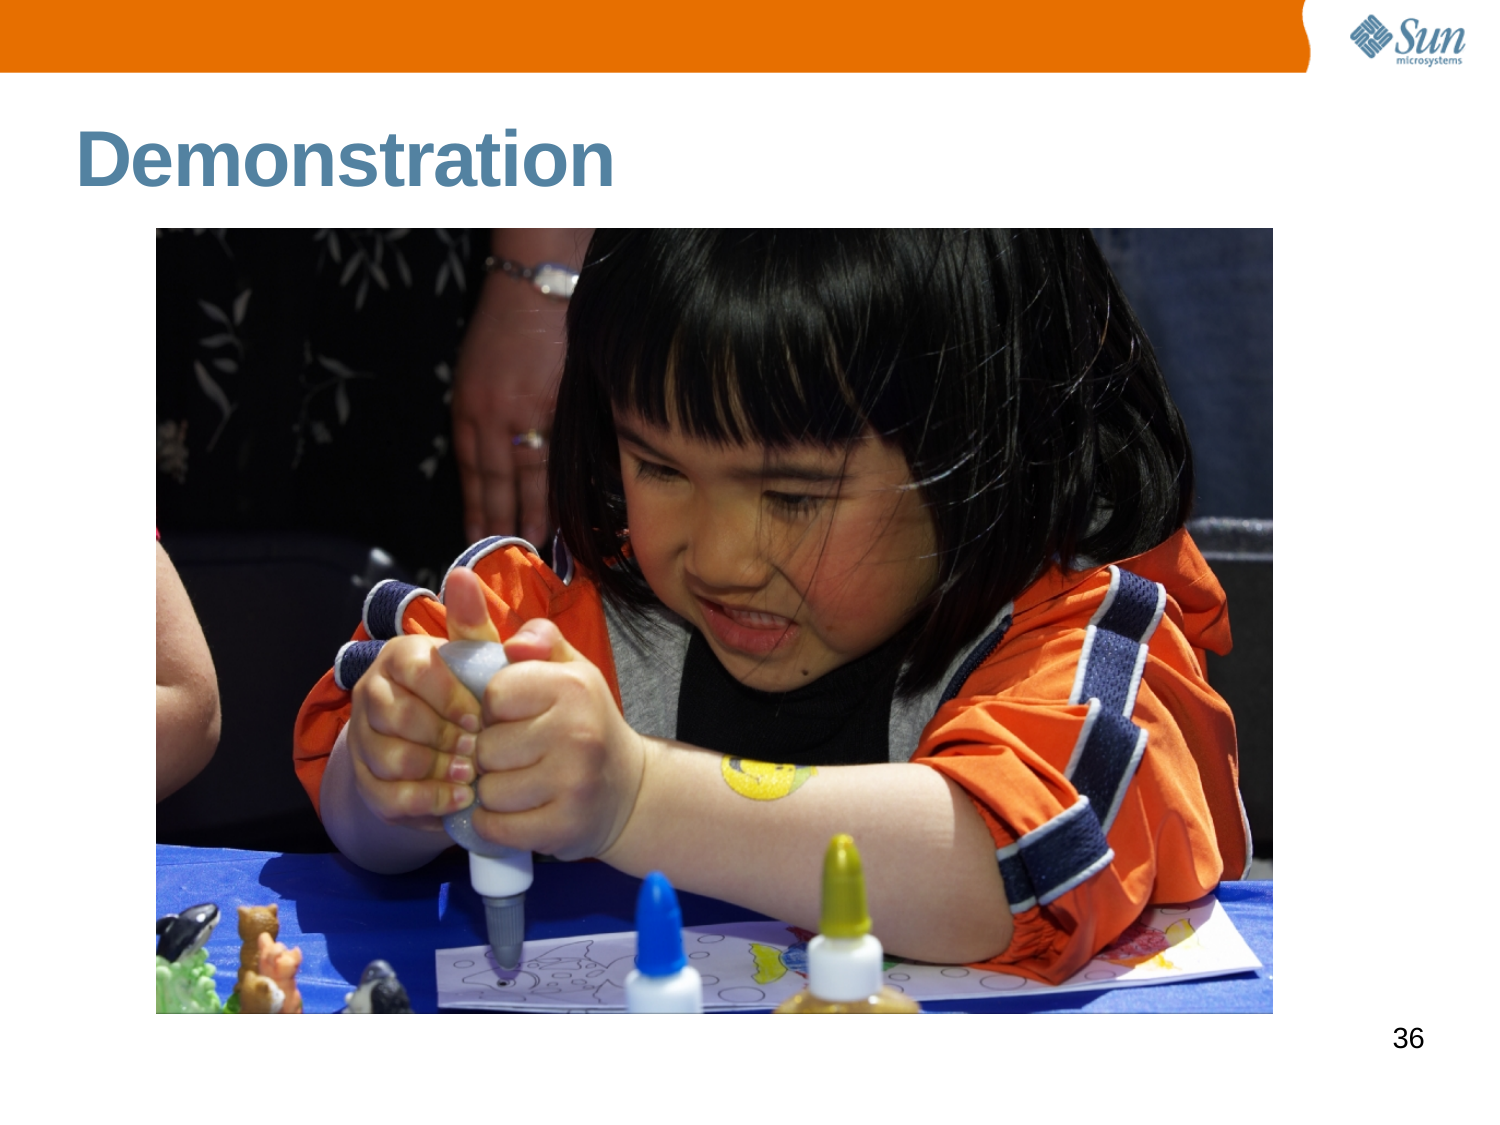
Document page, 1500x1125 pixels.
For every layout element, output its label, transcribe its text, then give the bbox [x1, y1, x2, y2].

picture [0, 0, 1500, 75]
title Demonstration [75, 122, 1438, 228]
picture [156, 228, 1273, 1014]
